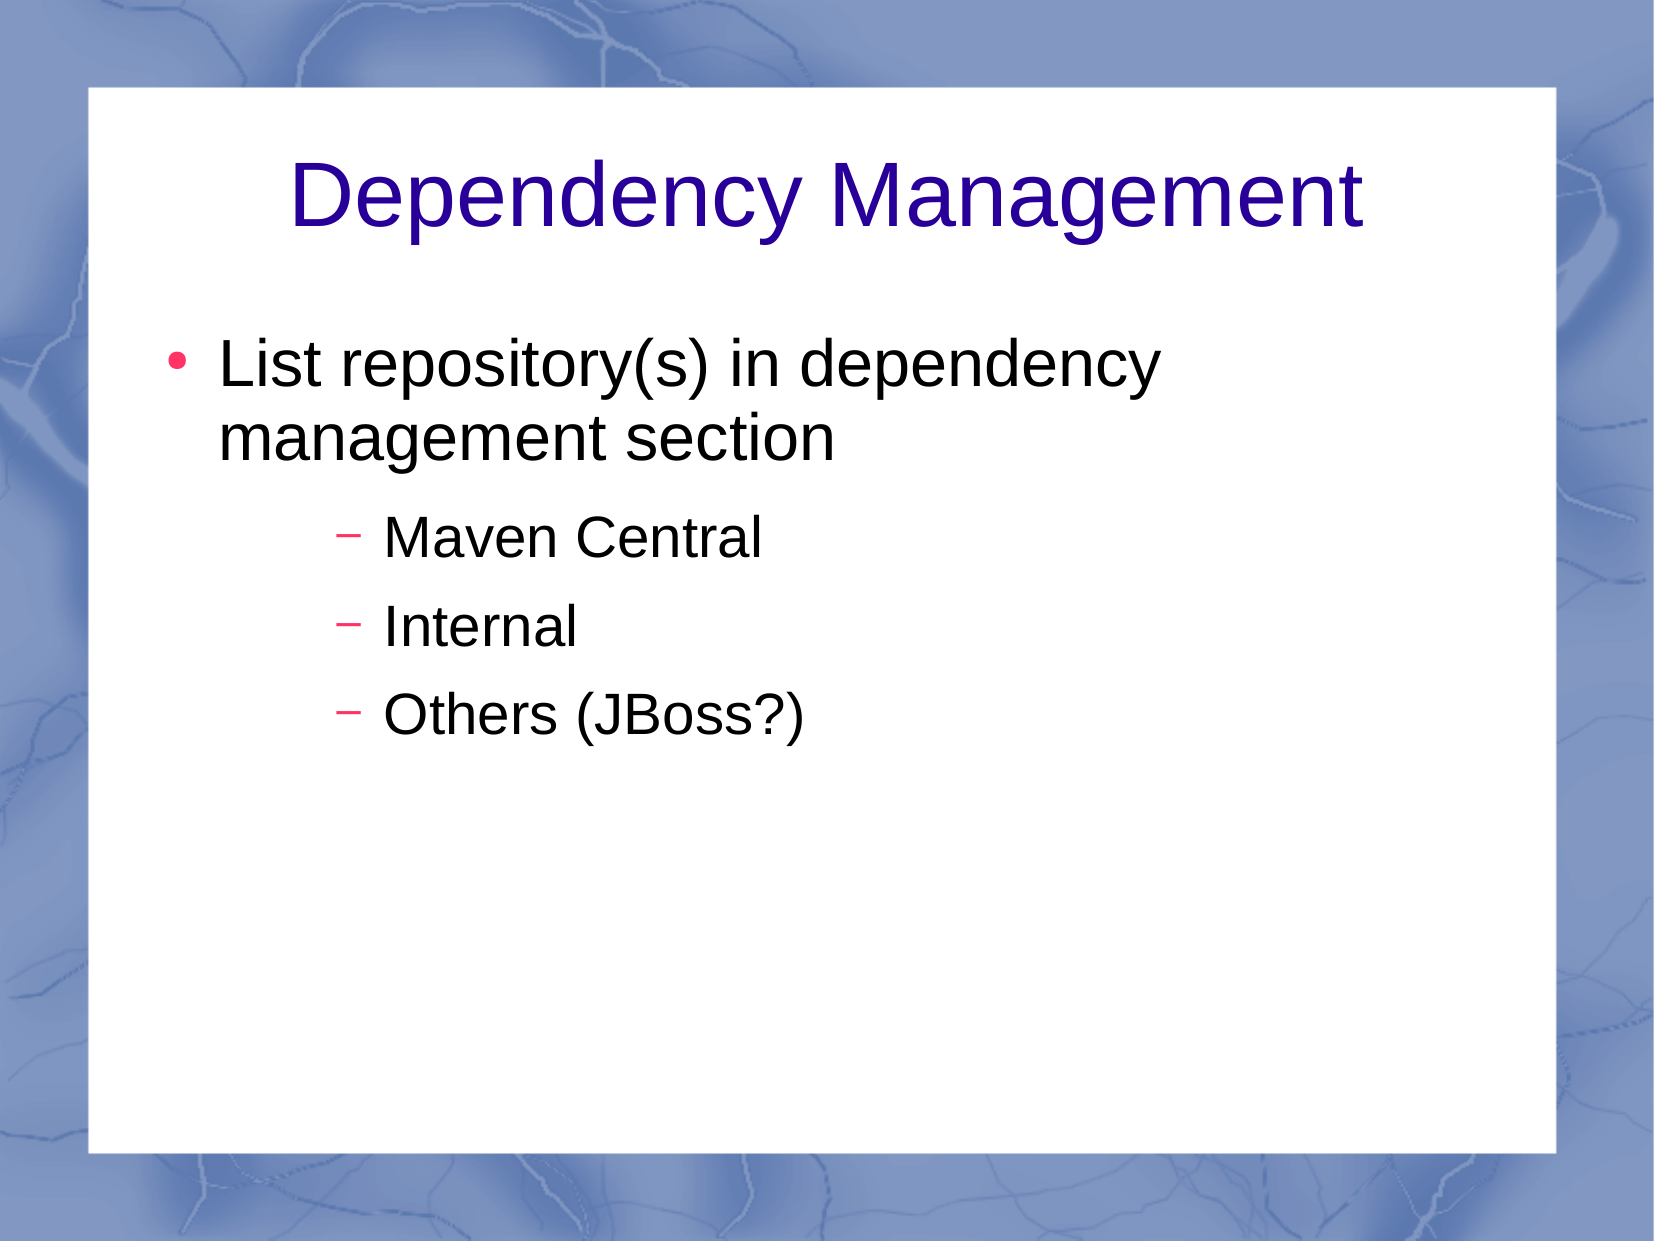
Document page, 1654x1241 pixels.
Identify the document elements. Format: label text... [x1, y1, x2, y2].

list List repository(s) in dependency management section Maven Central Internal Others (JBoss?) [147, 325, 1506, 1217]
title Dependency Management [118, 98, 1536, 291]
picture [0, 0, 1654, 1241]
